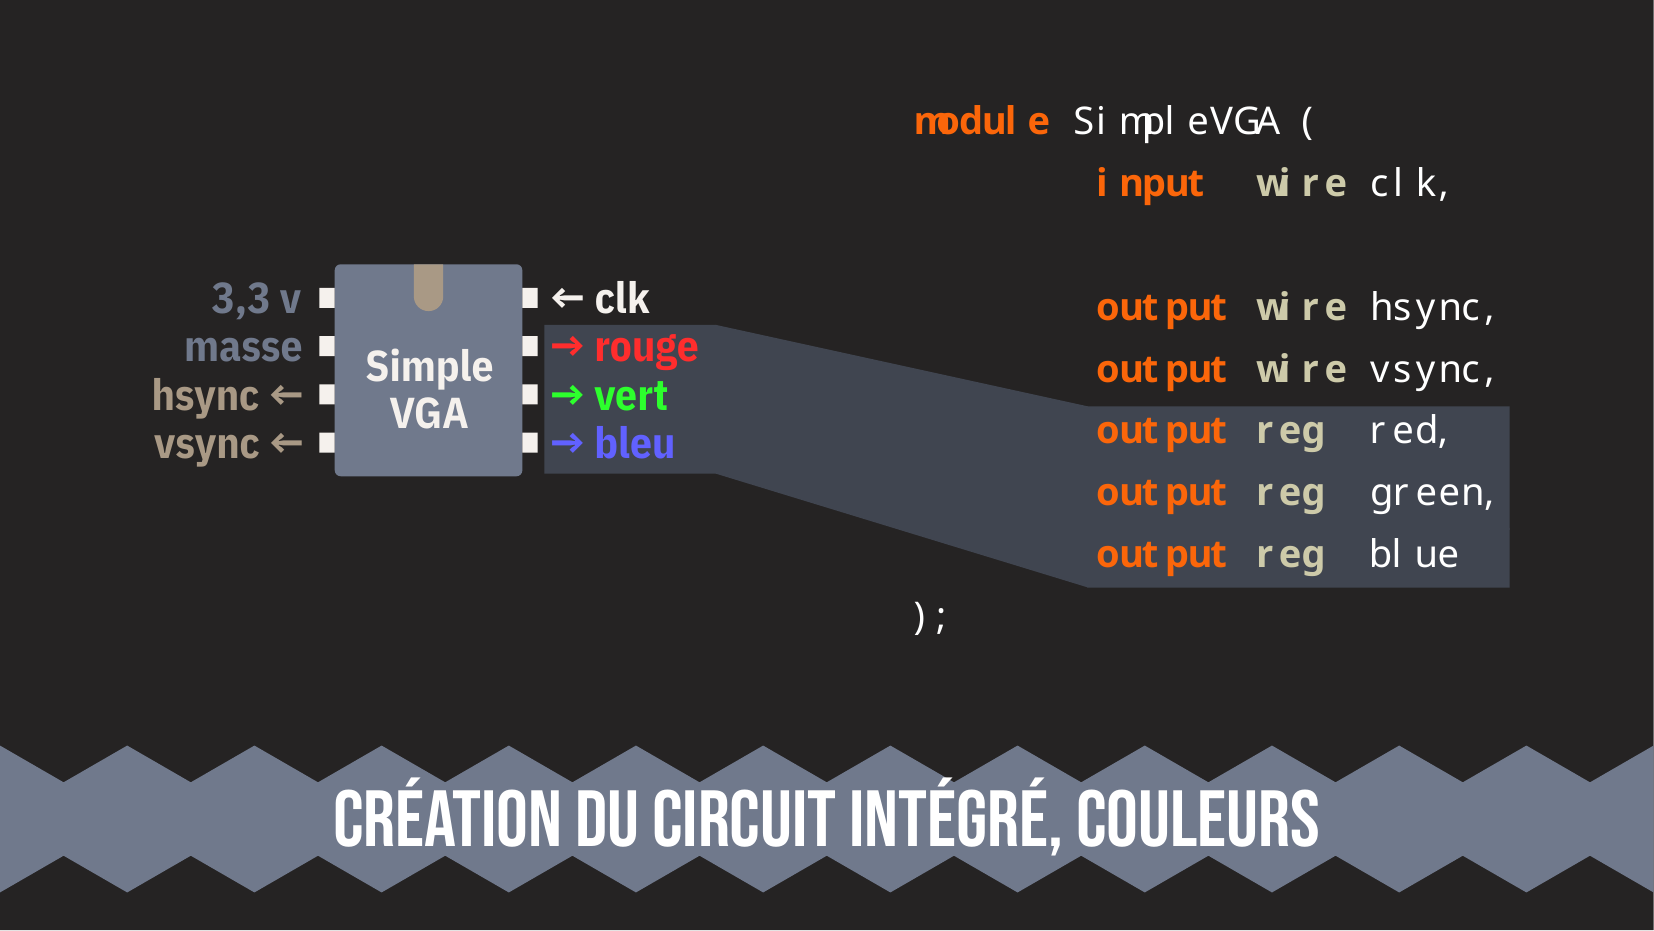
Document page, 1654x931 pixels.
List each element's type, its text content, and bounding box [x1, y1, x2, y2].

picture [0, 0, 1654, 741]
title Création du circuit intégré, couleurs [54, 768, 1600, 877]
